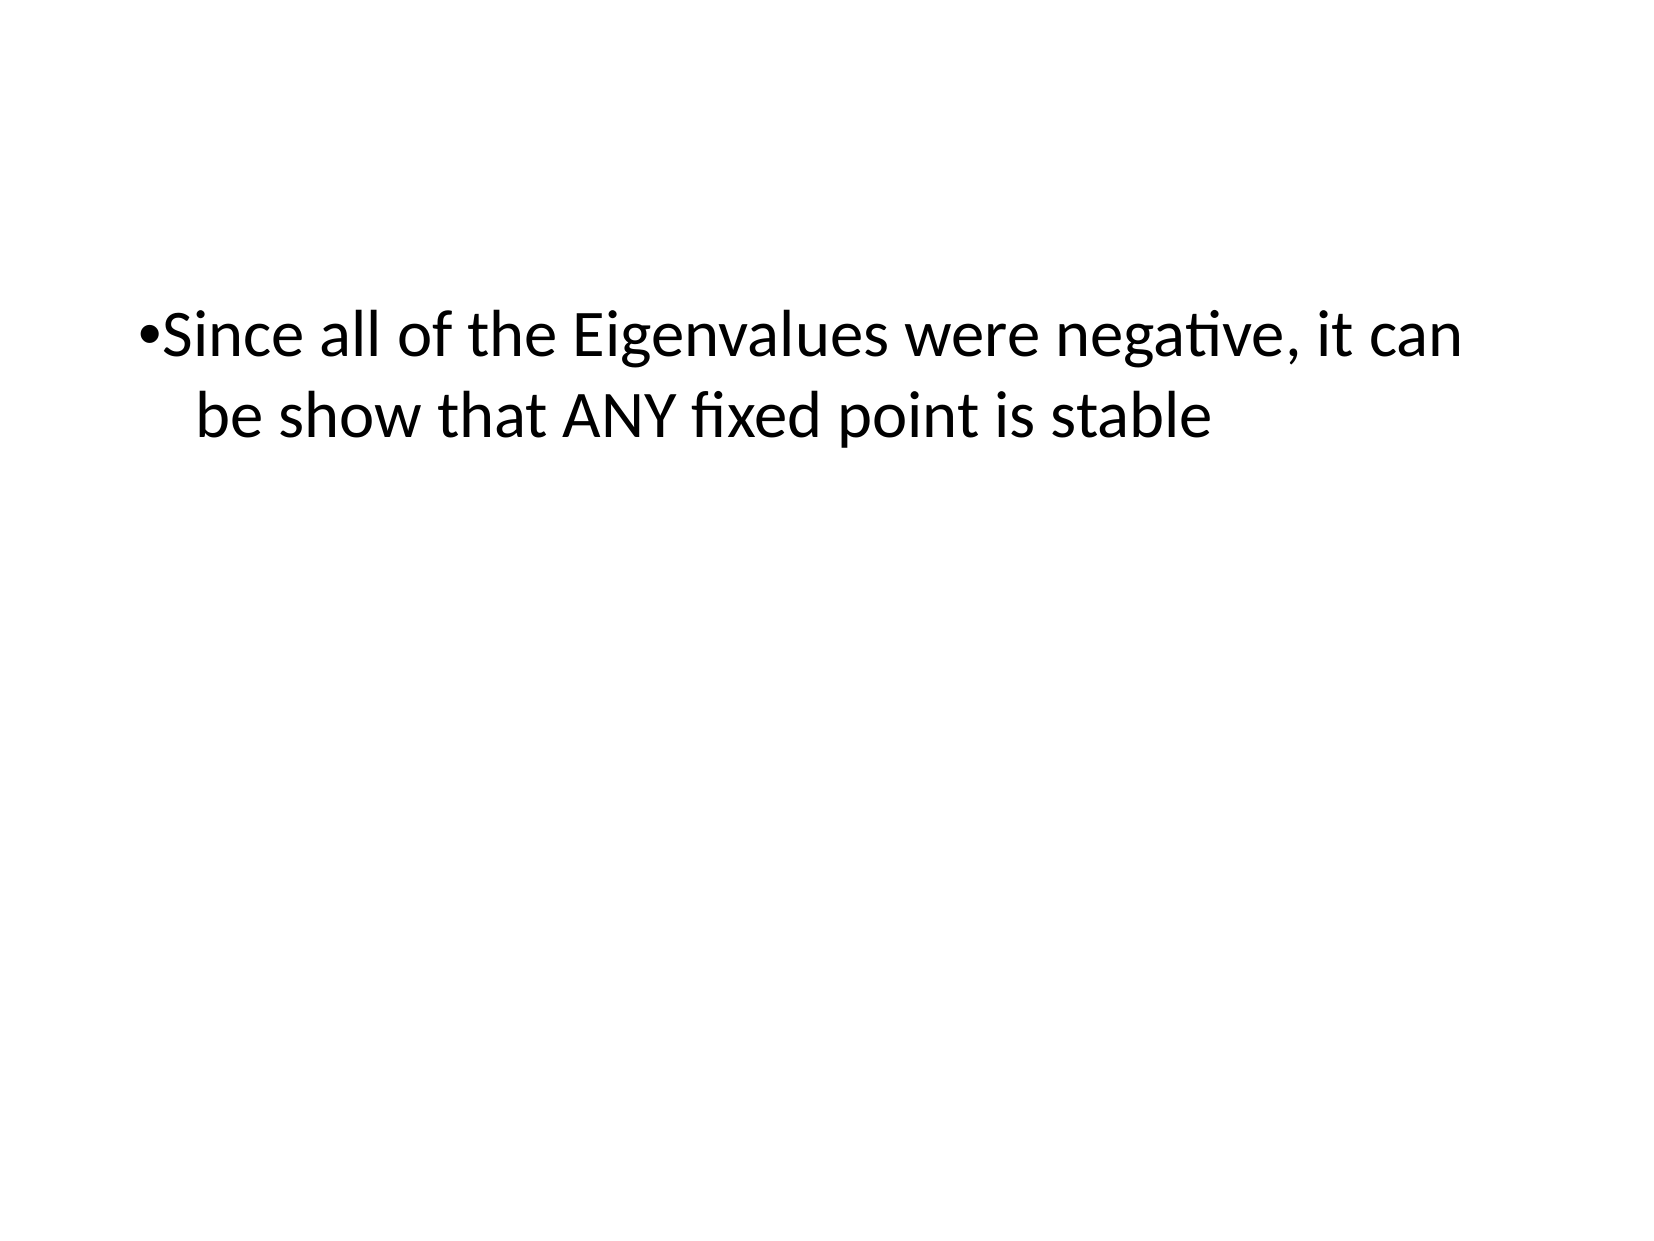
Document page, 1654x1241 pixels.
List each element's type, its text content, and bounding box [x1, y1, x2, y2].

list •Since all of the Eigenvalues were negative, it can be show that ANY fixed point is stable [82, 290, 1538, 1010]
